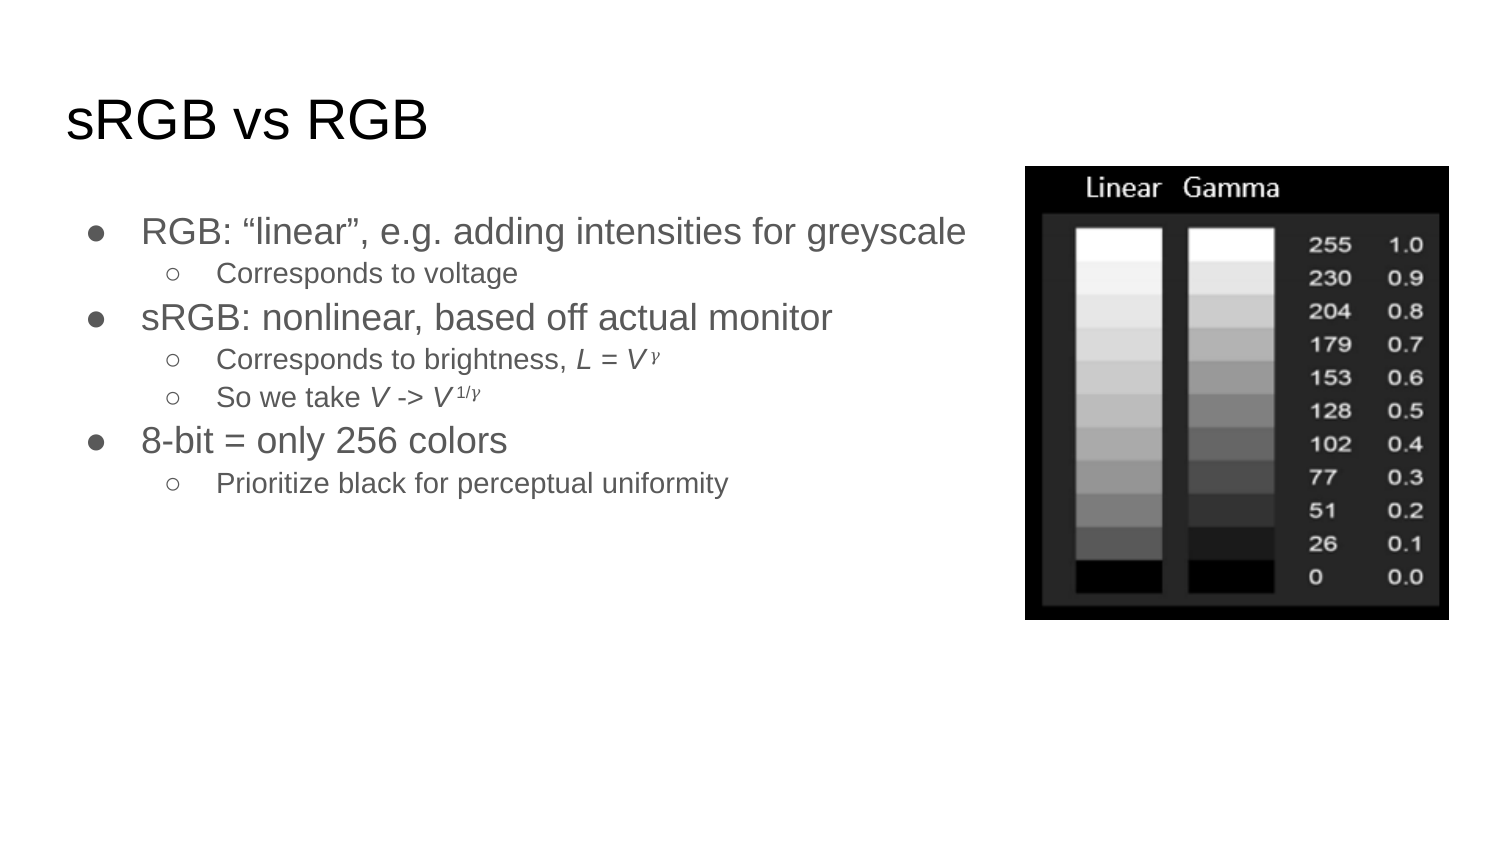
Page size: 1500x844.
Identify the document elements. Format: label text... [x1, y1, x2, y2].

picture [1025, 166, 1449, 621]
list RGB: “linear”, e.g. adding intensities for greyscale Corresponds to voltage sRGB: nonlinear, based off actual monitor Corresponds to brightness, L = V 𝛾 So we take V -> V 1/𝛾 8-bit = only 256 colors Prioritize black for perceptual uniformity [51, 189, 1449, 750]
title sRGB vs RGB [51, 72, 1449, 167]
